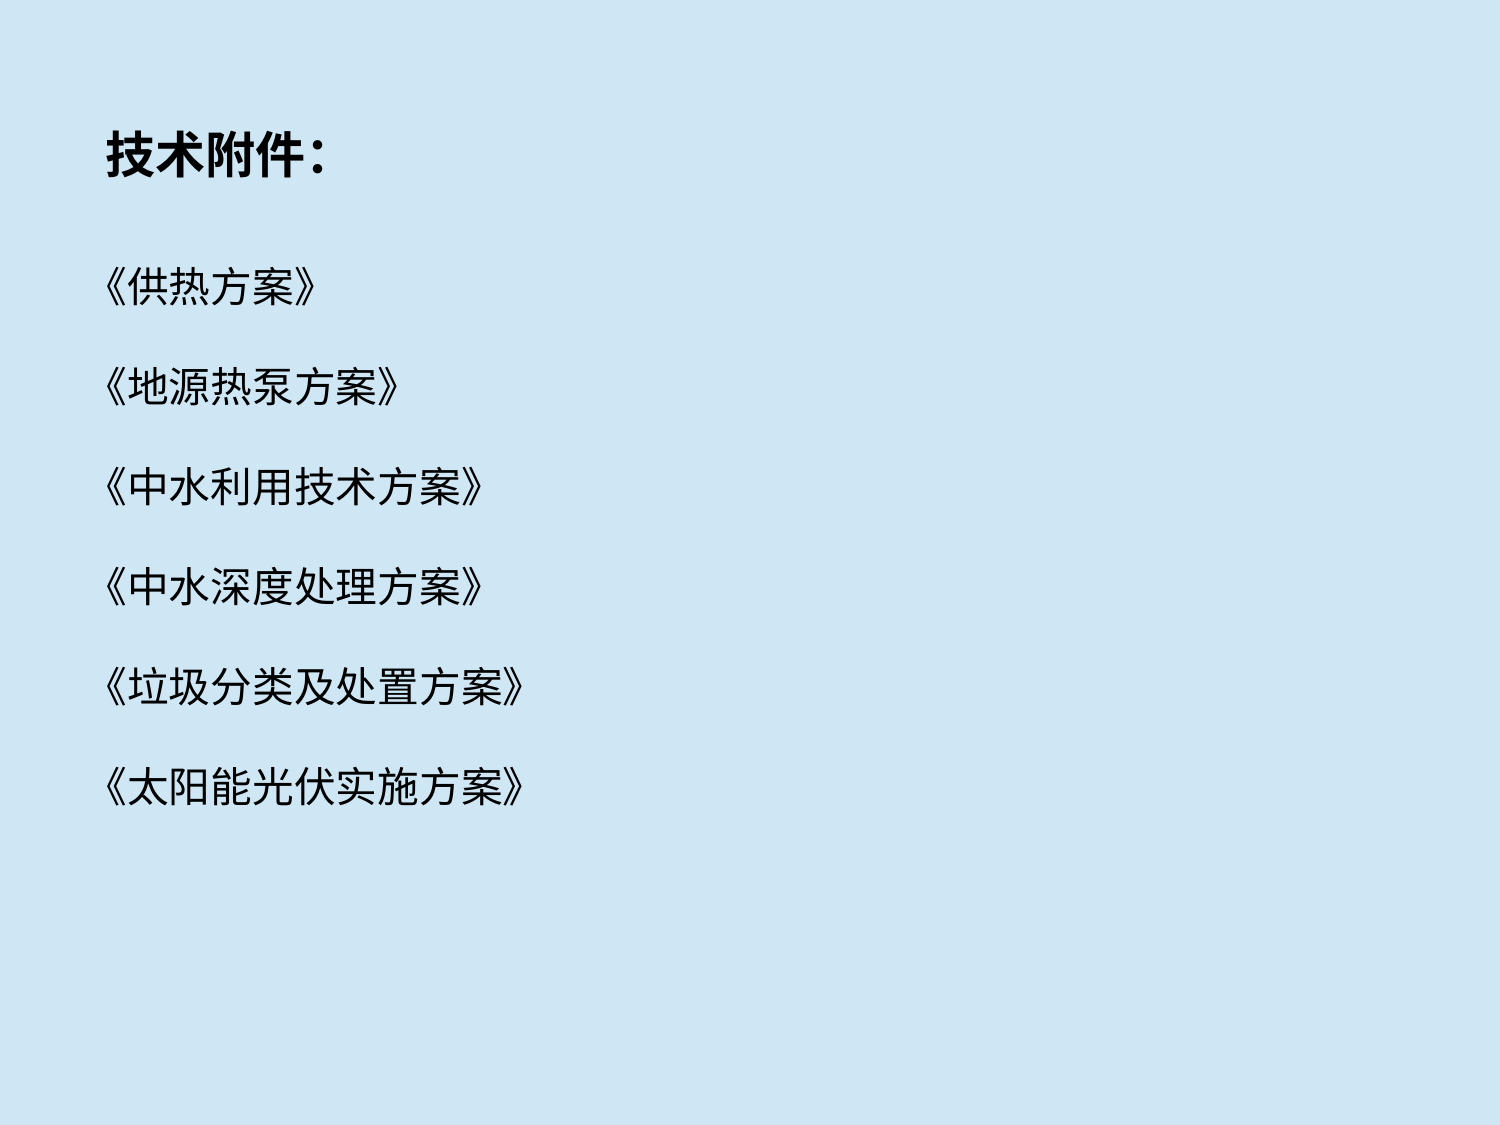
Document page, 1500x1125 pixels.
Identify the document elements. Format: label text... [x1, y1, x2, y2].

text_box 技术附件： [90, 116, 860, 192]
text_box 《供热方案》 《地源热泵方案》 《中水利用技术方案》 《中水深度处理方案》 《垃圾分类及处置方案》 《太阳能光伏实施方案》 [70, 203, 560, 819]
